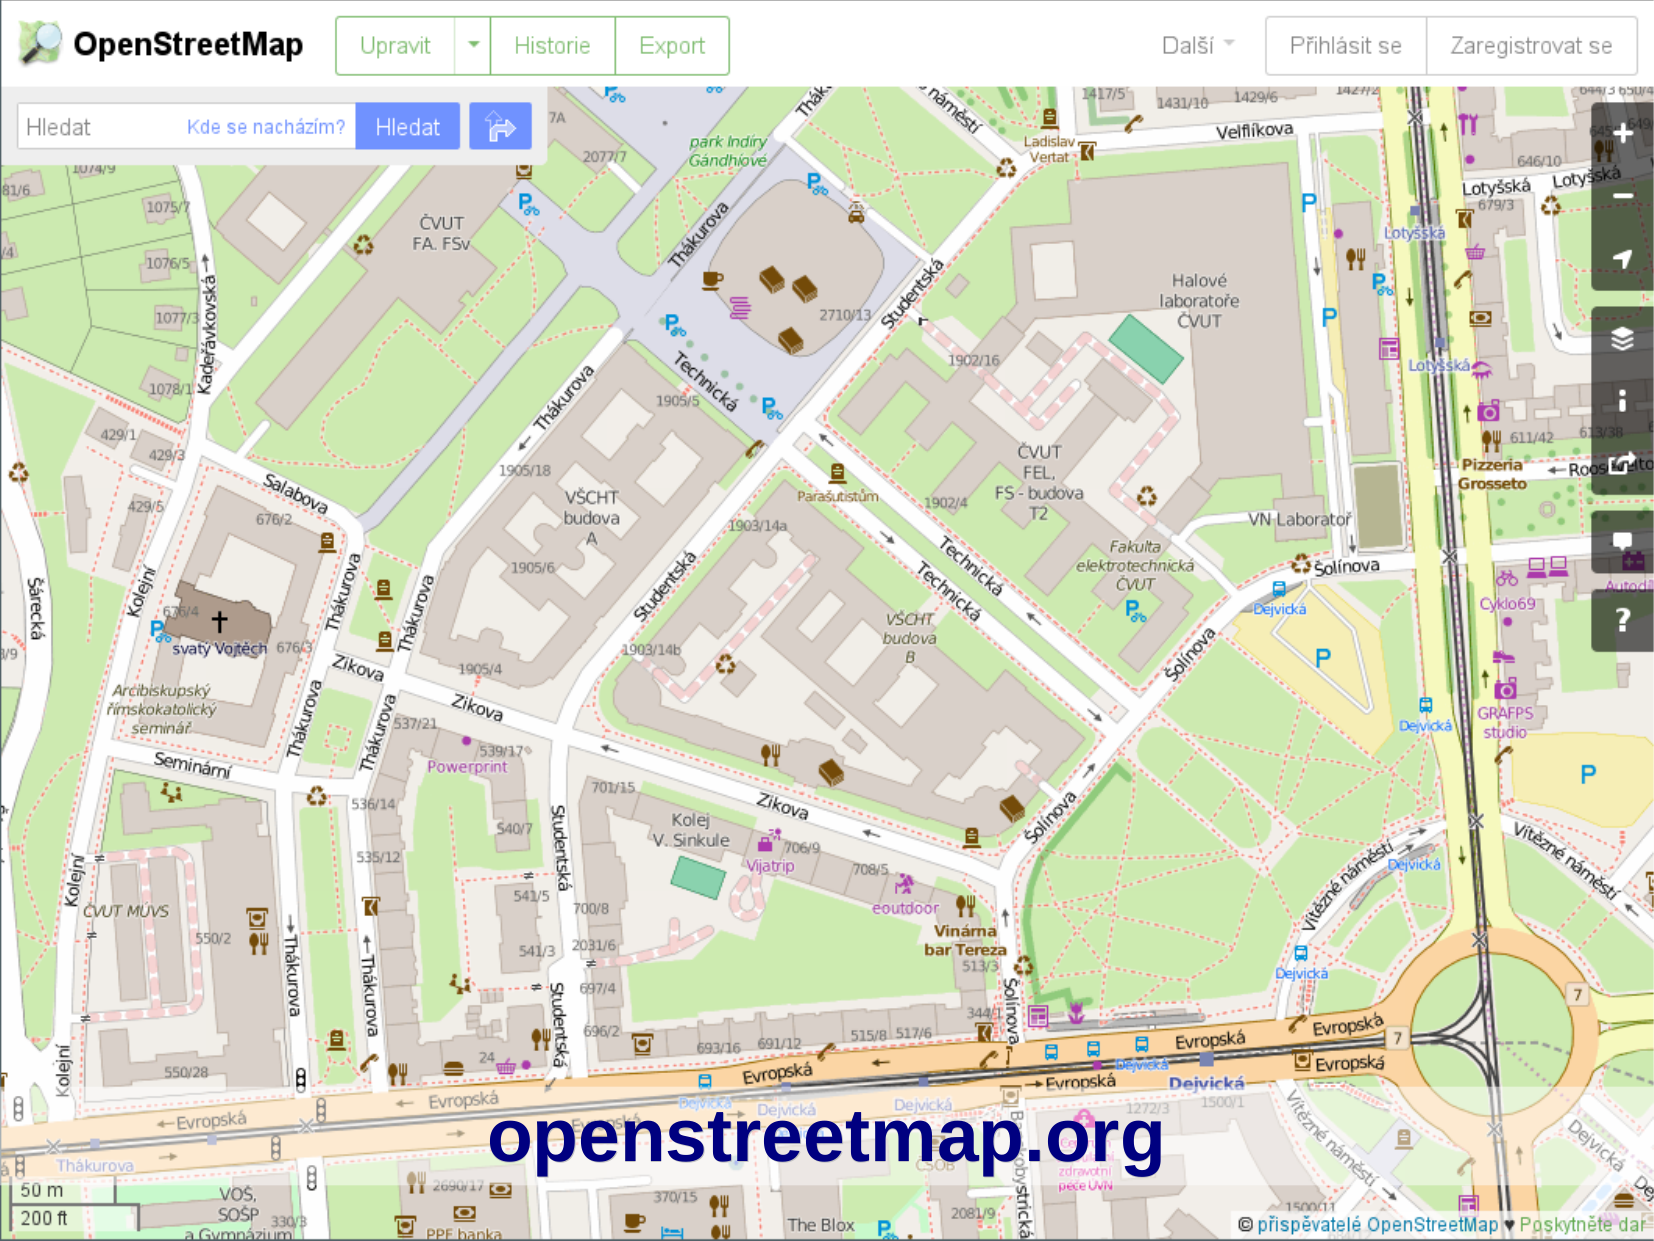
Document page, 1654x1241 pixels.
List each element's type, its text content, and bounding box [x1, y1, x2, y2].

picture [0, 1186, 1654, 1241]
text_box openstreetmap.org [0, 1086, 1654, 1186]
picture [0, 0, 1654, 1086]
